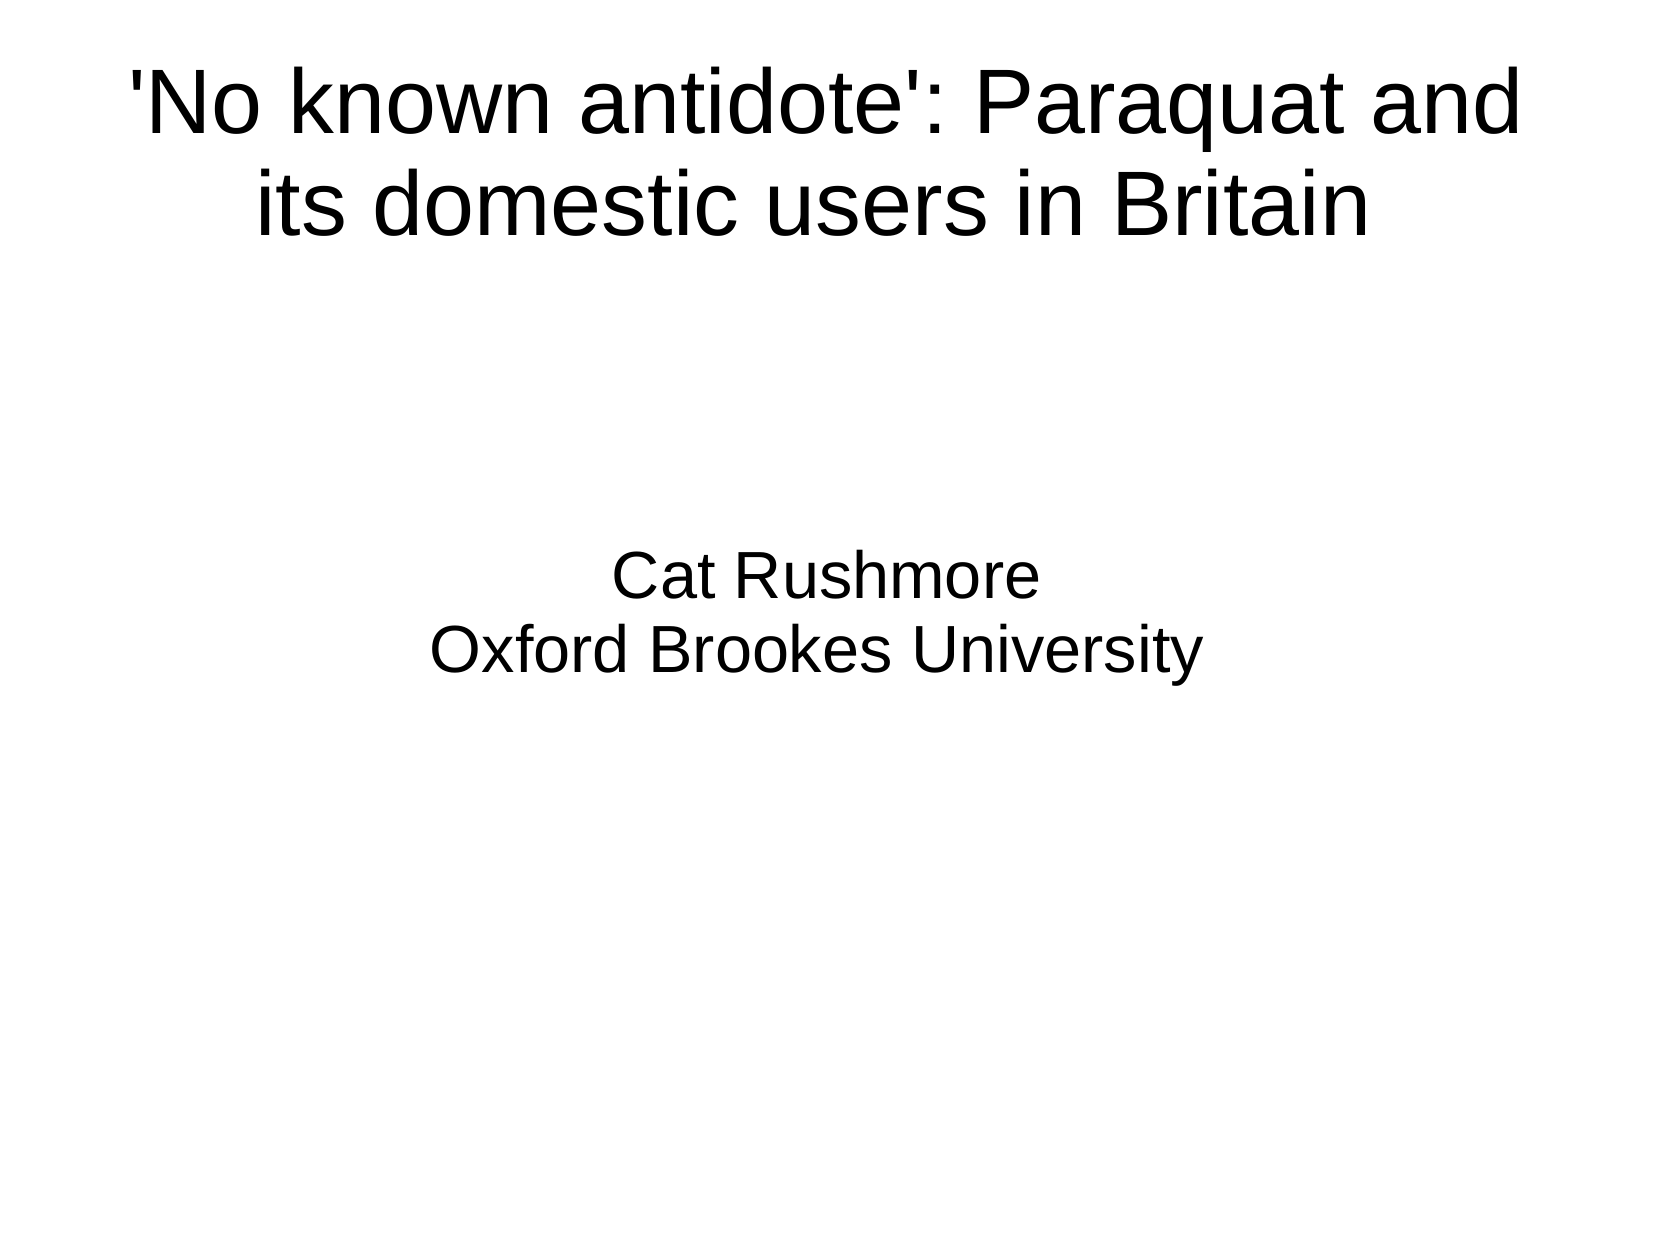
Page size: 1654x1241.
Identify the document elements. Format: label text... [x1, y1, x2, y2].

subtitle Cat Rushmore Oxford Brookes University [82, 290, 1571, 1010]
title 'No known antidote': Paraquat and its domestic users in Britain [82, 49, 1571, 257]
